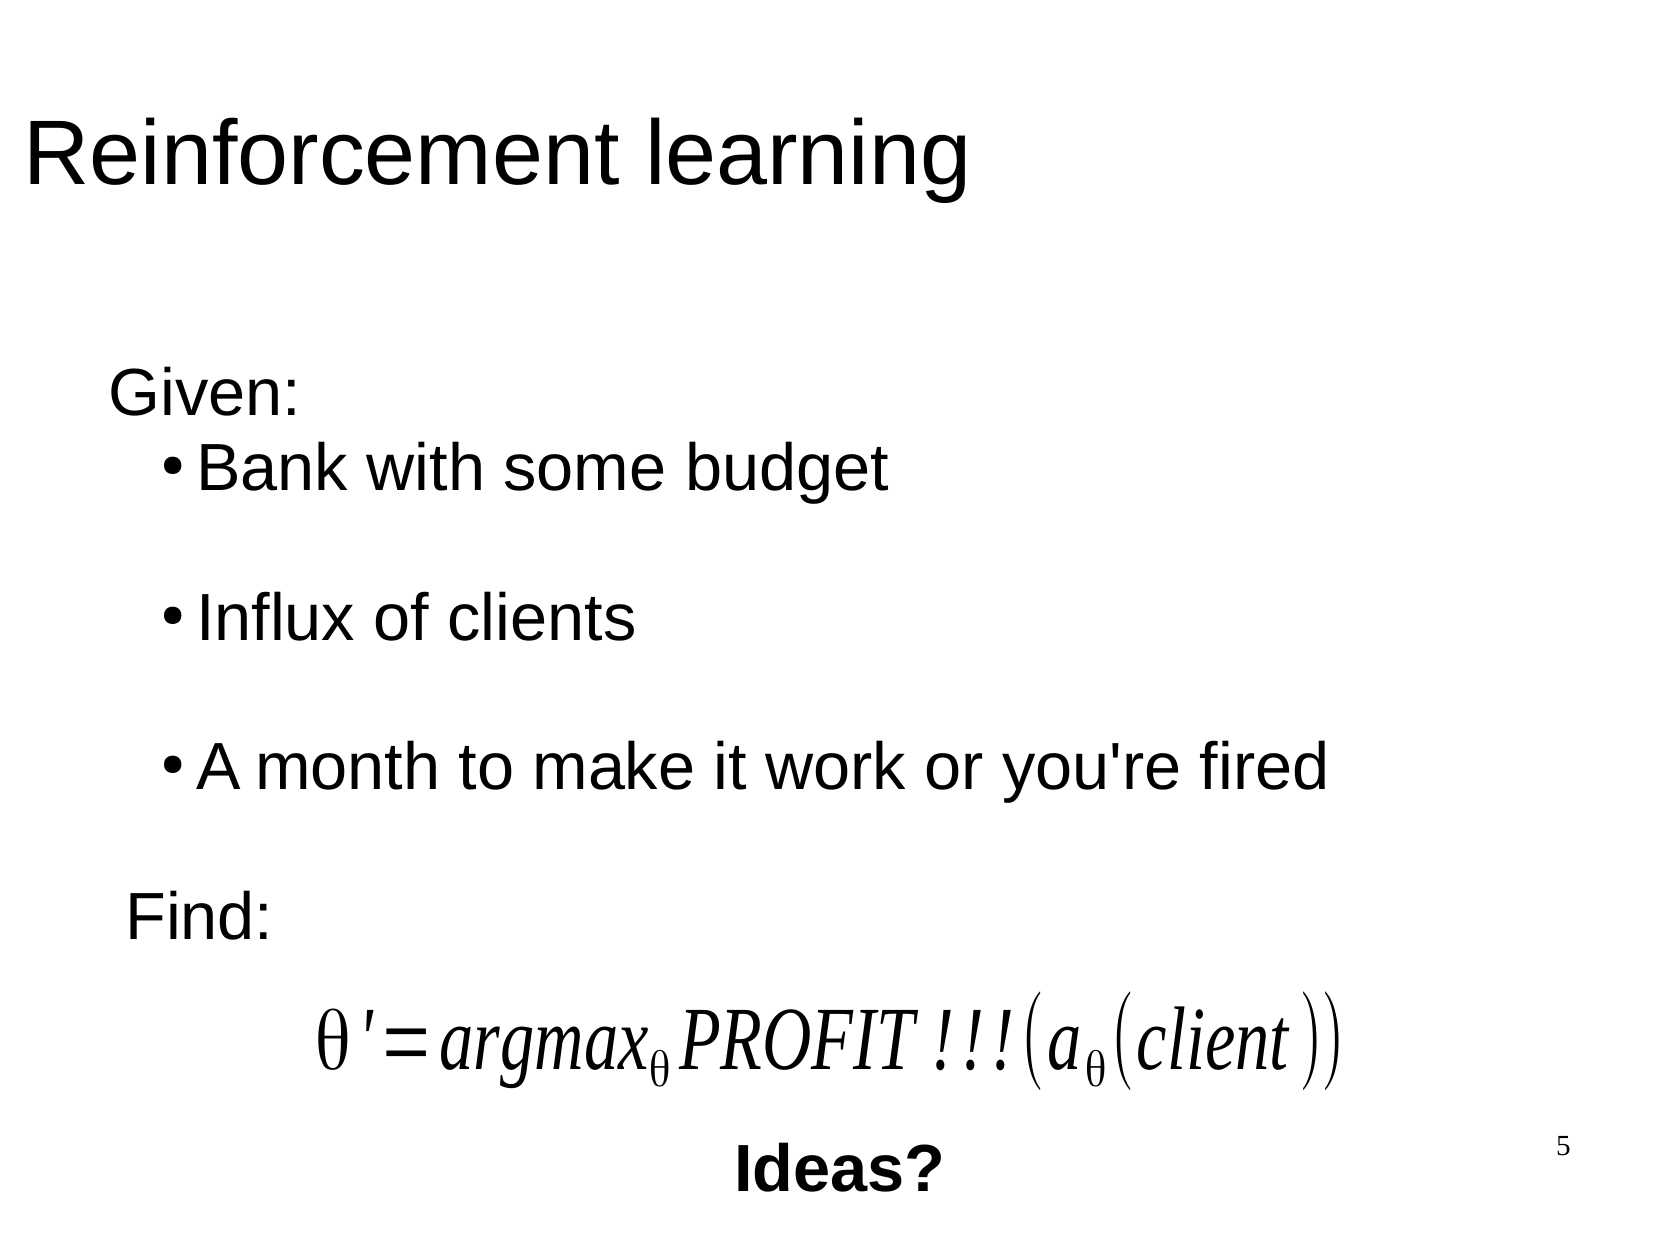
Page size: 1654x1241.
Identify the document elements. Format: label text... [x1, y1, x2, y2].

text_box Given: Bank with some budget Influx of clients A month to make it work or you're fired Find: [90, 355, 1456, 1029]
title Reinforcement learning [23, 49, 1512, 257]
text_box Ideas? [628, 1130, 950, 1206]
chart [298, 984, 1362, 1094]
